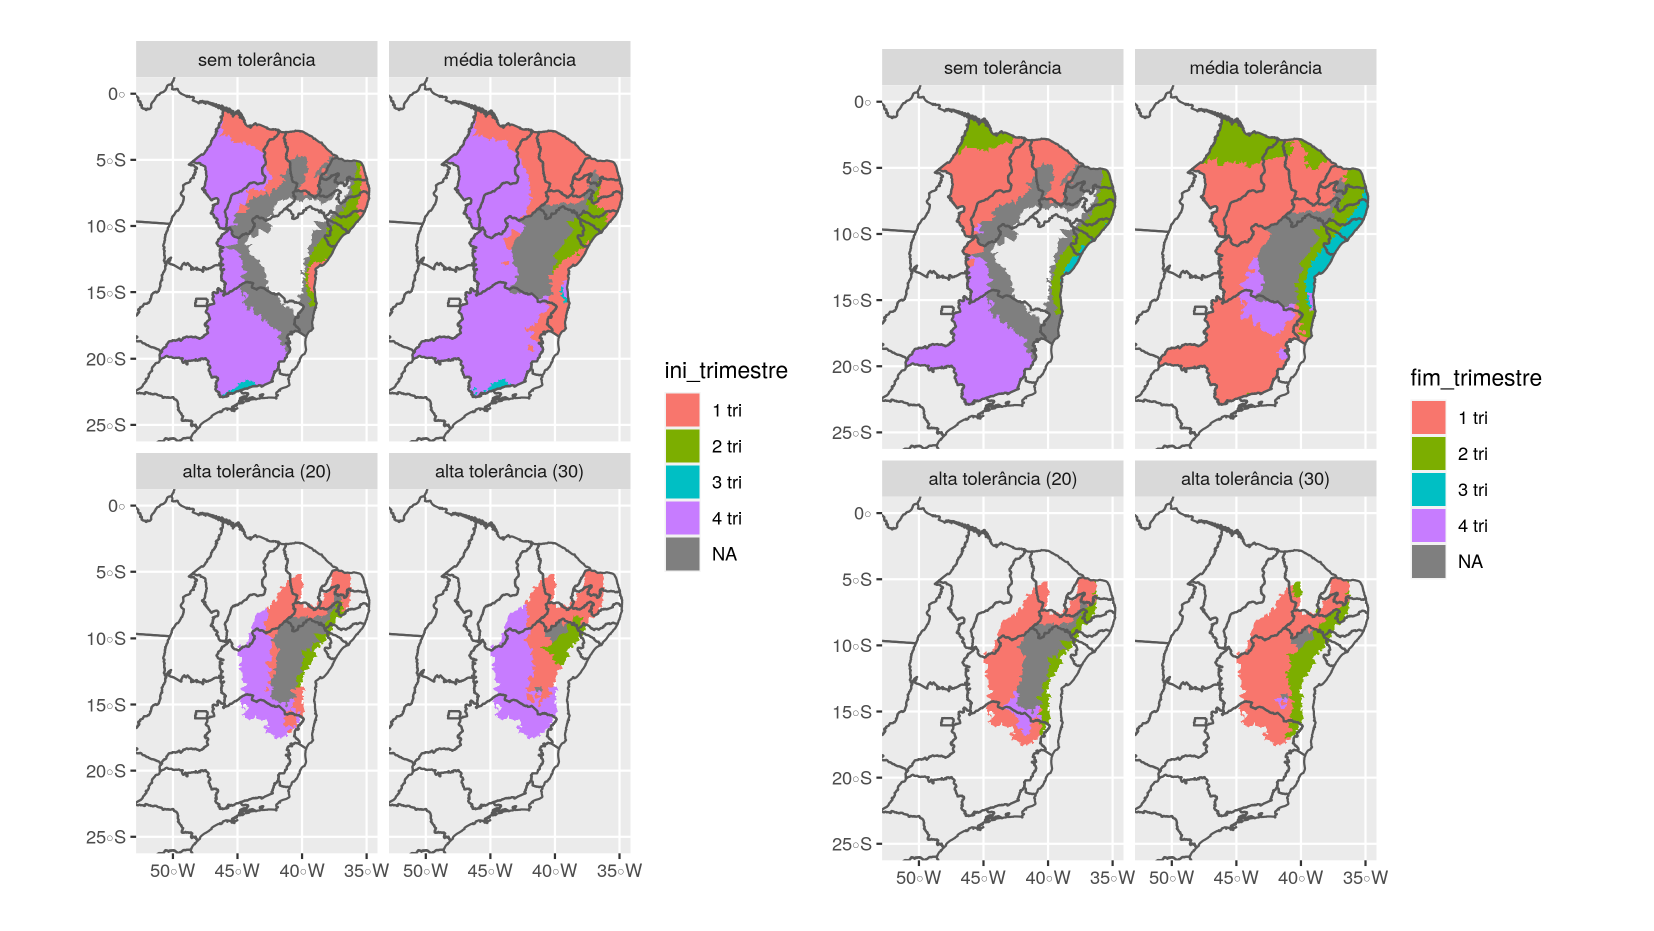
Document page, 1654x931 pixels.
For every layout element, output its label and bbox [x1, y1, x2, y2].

picture [75, 30, 1560, 901]
